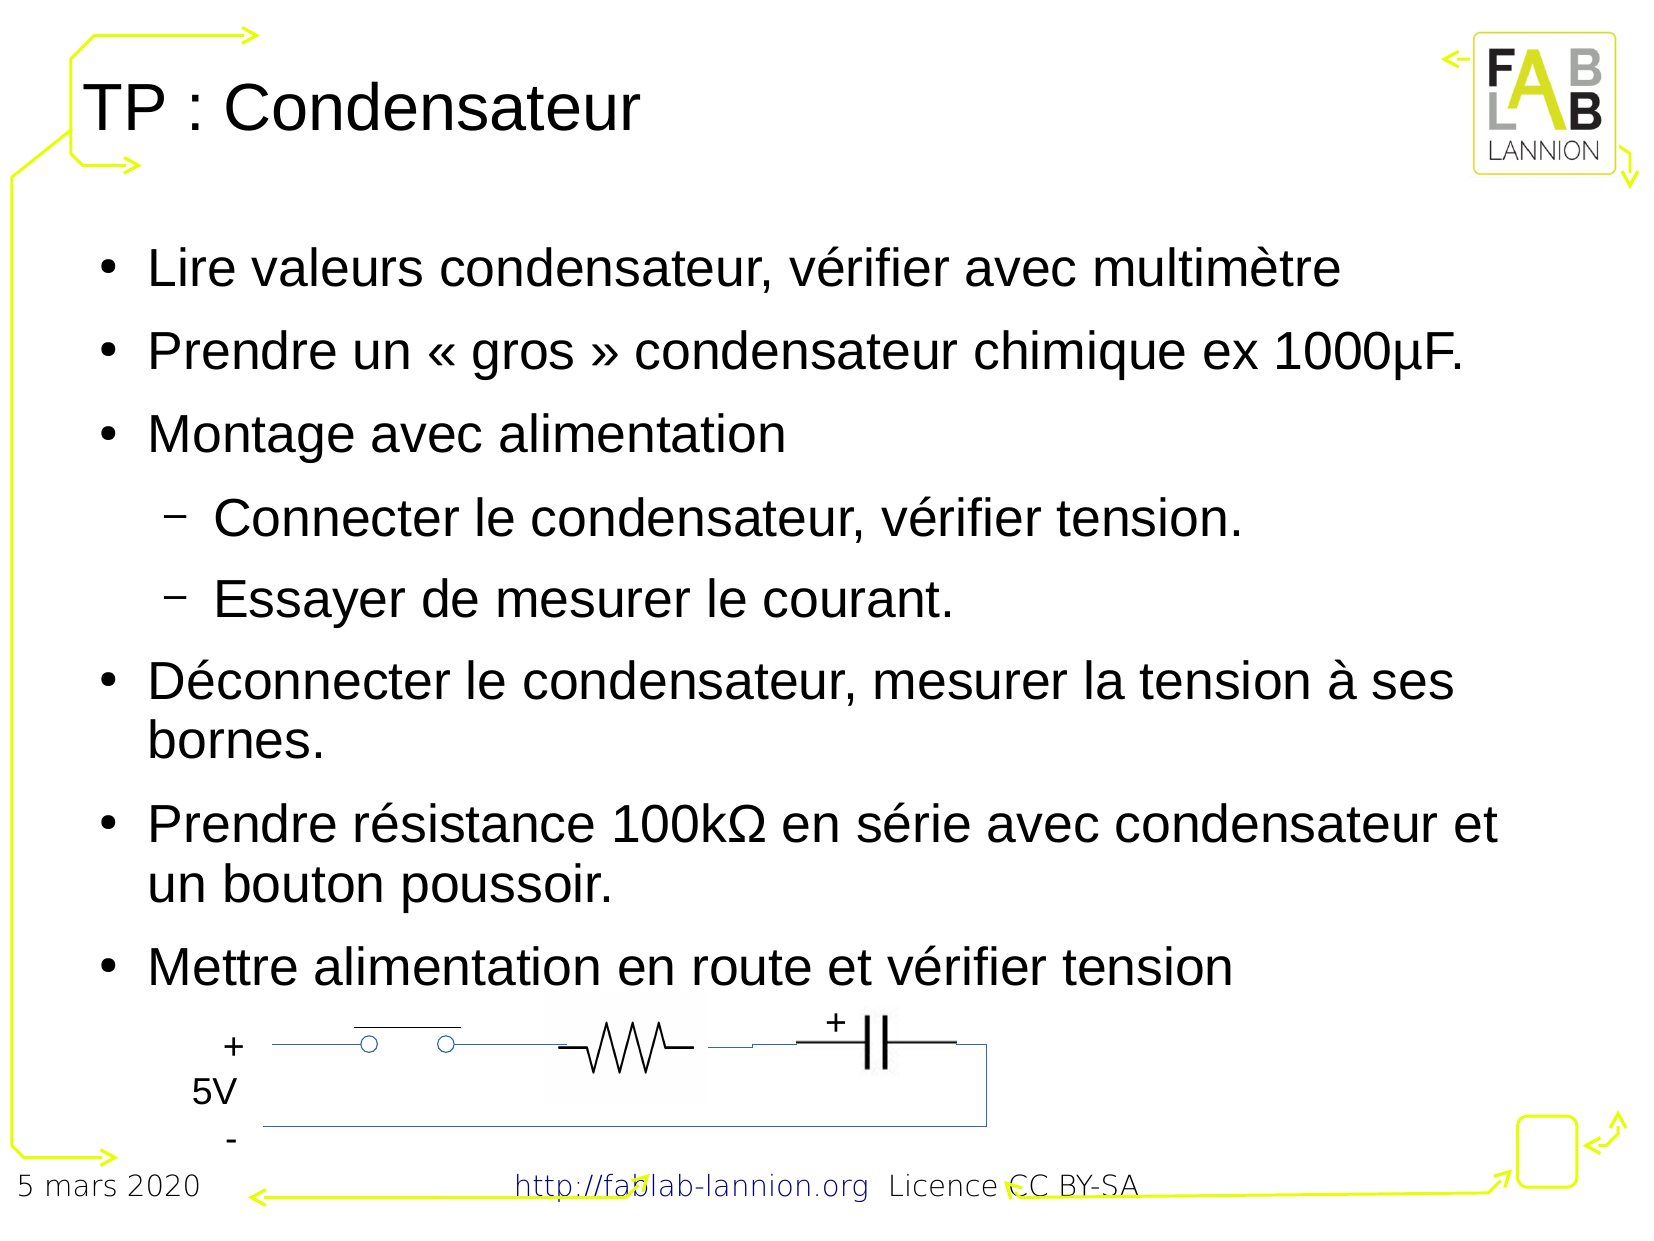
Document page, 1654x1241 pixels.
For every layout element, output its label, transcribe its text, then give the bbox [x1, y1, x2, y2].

text_box + [208, 1017, 260, 1075]
picture [543, 992, 709, 1103]
text_box + [810, 994, 863, 1052]
picture [1470, 29, 1619, 178]
text_box 5V [177, 1062, 253, 1120]
text_box - [210, 1110, 253, 1168]
title TP : Condensateur [82, 49, 1441, 166]
list Lire valeurs condensateur, vérifier avec multimètre Prendre un « gros » condensateur chimique ex 1000µF. Montage avec alimentation Connecter le condensateur, vérifier tension. Essayer de mesurer le courant. Déconnecter le condensateur, mesurer la tension à ses bornes. Prendre résistance 100kΩ en série avec condensateur et un bouton poussoir. Mettre alimentation en route et vérifier tension [82, 237, 1571, 1004]
picture [796, 990, 957, 1098]
